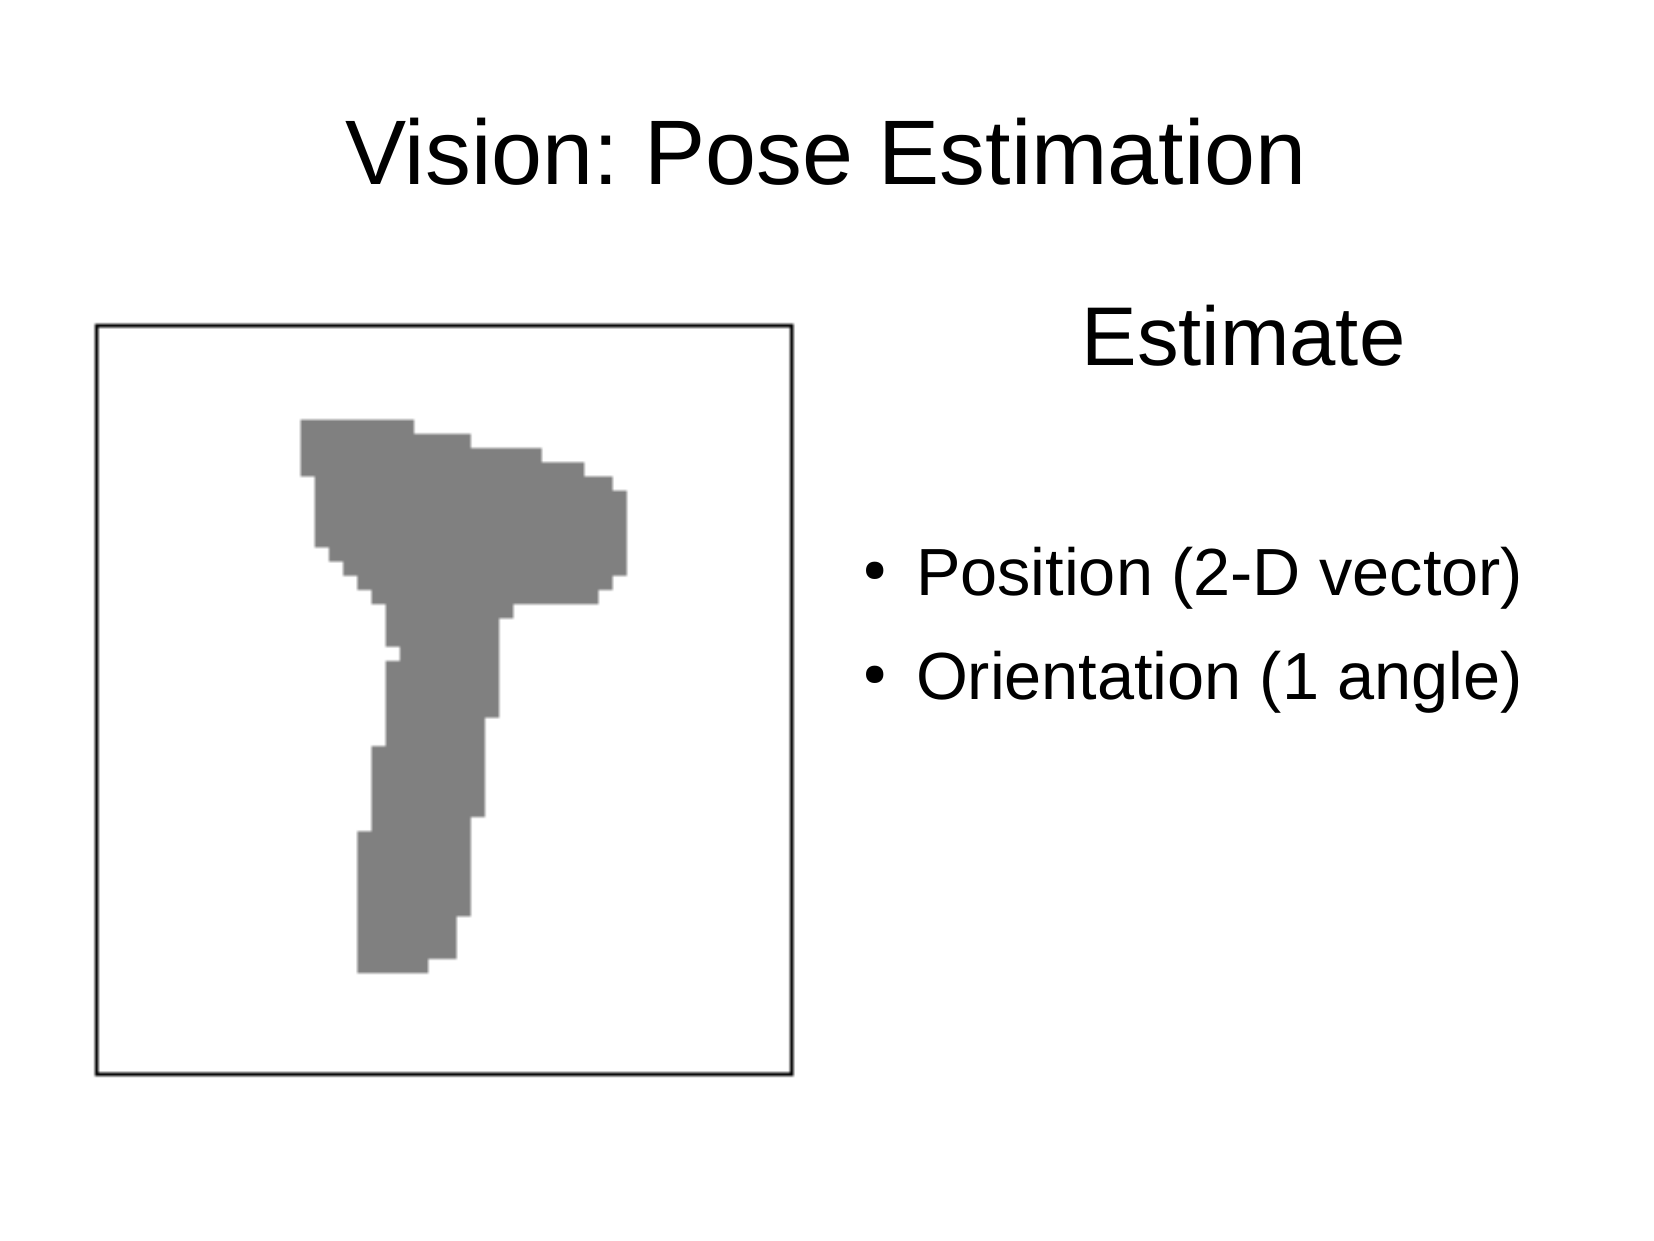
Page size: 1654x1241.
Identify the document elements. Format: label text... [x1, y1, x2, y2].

title Vision: Pose Estimation [82, 49, 1571, 257]
list Estimate Position (2-D vector) Orientation (1 angle) [845, 290, 1572, 1094]
picture [82, 311, 809, 1088]
